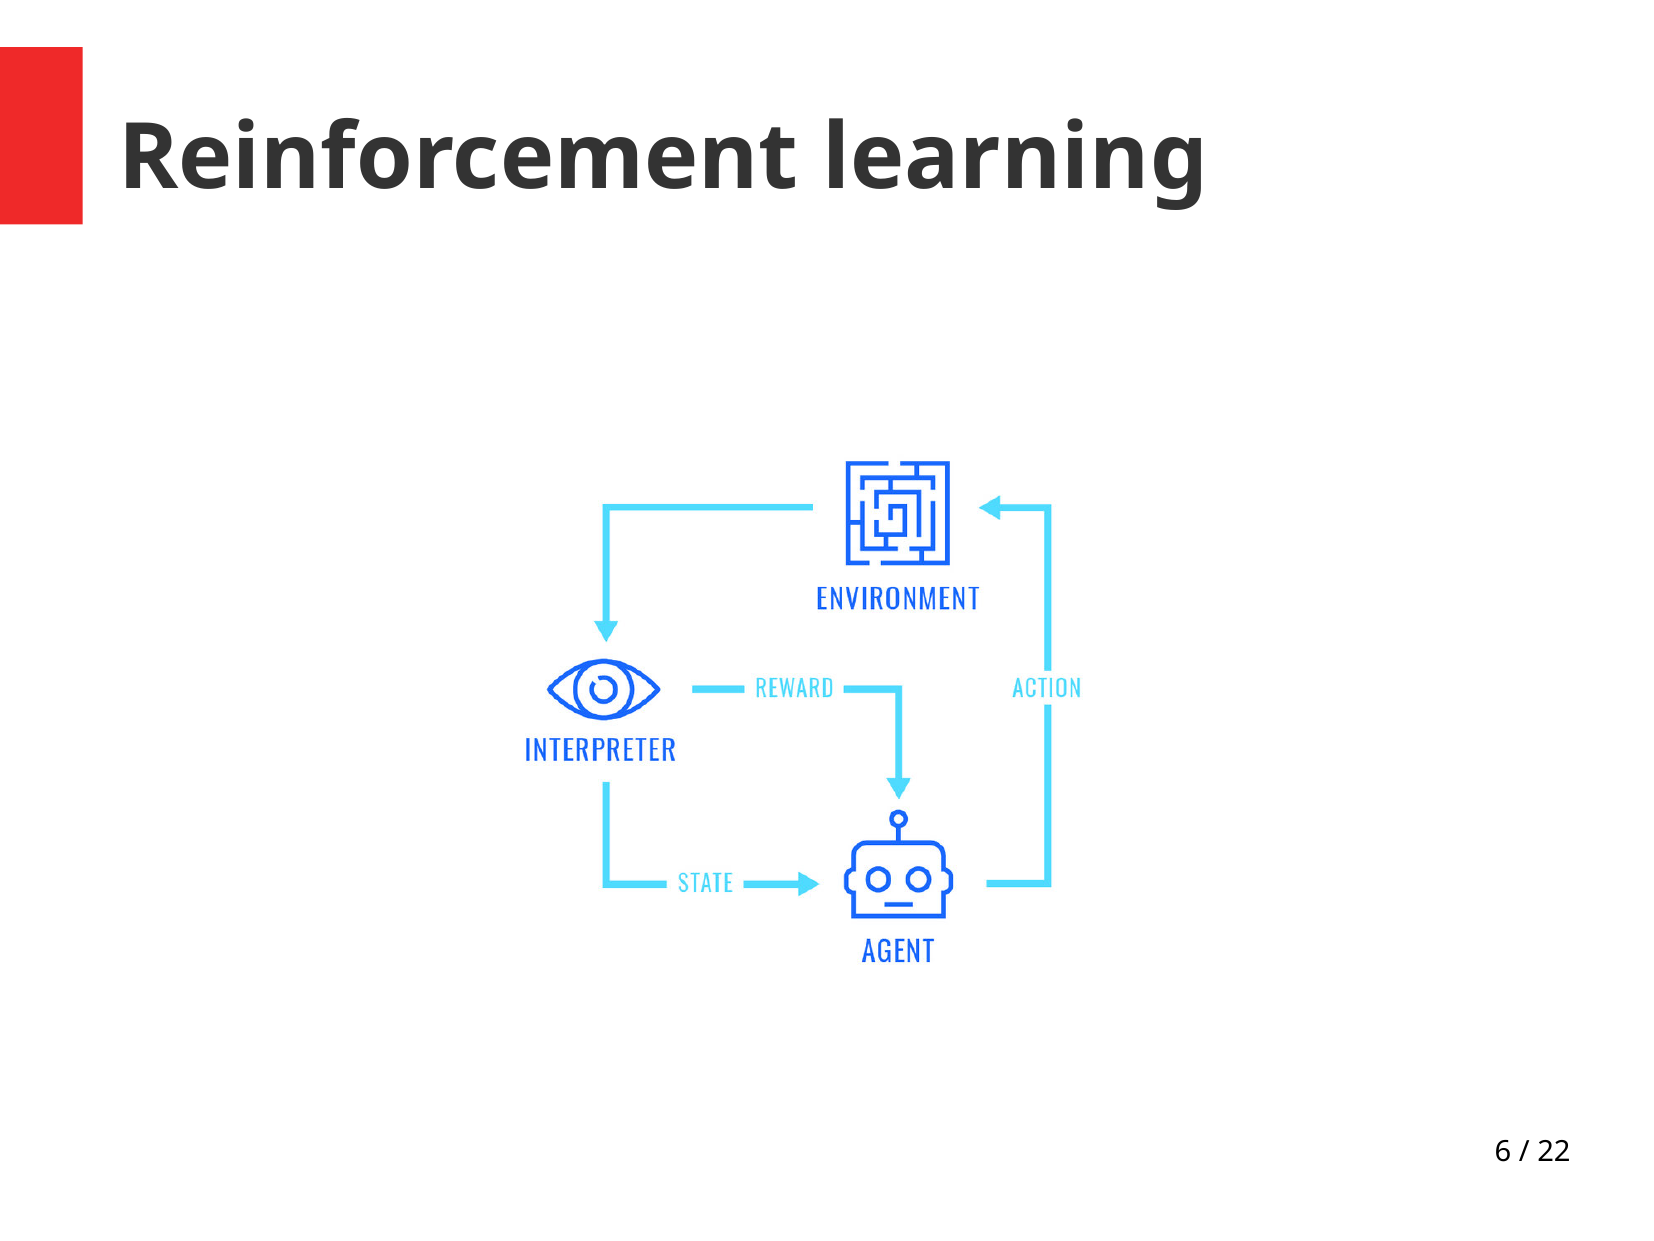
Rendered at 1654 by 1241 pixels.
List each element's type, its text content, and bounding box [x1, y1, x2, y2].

title Reinforcement learning [118, 49, 1571, 257]
picture [412, 354, 1242, 1074]
